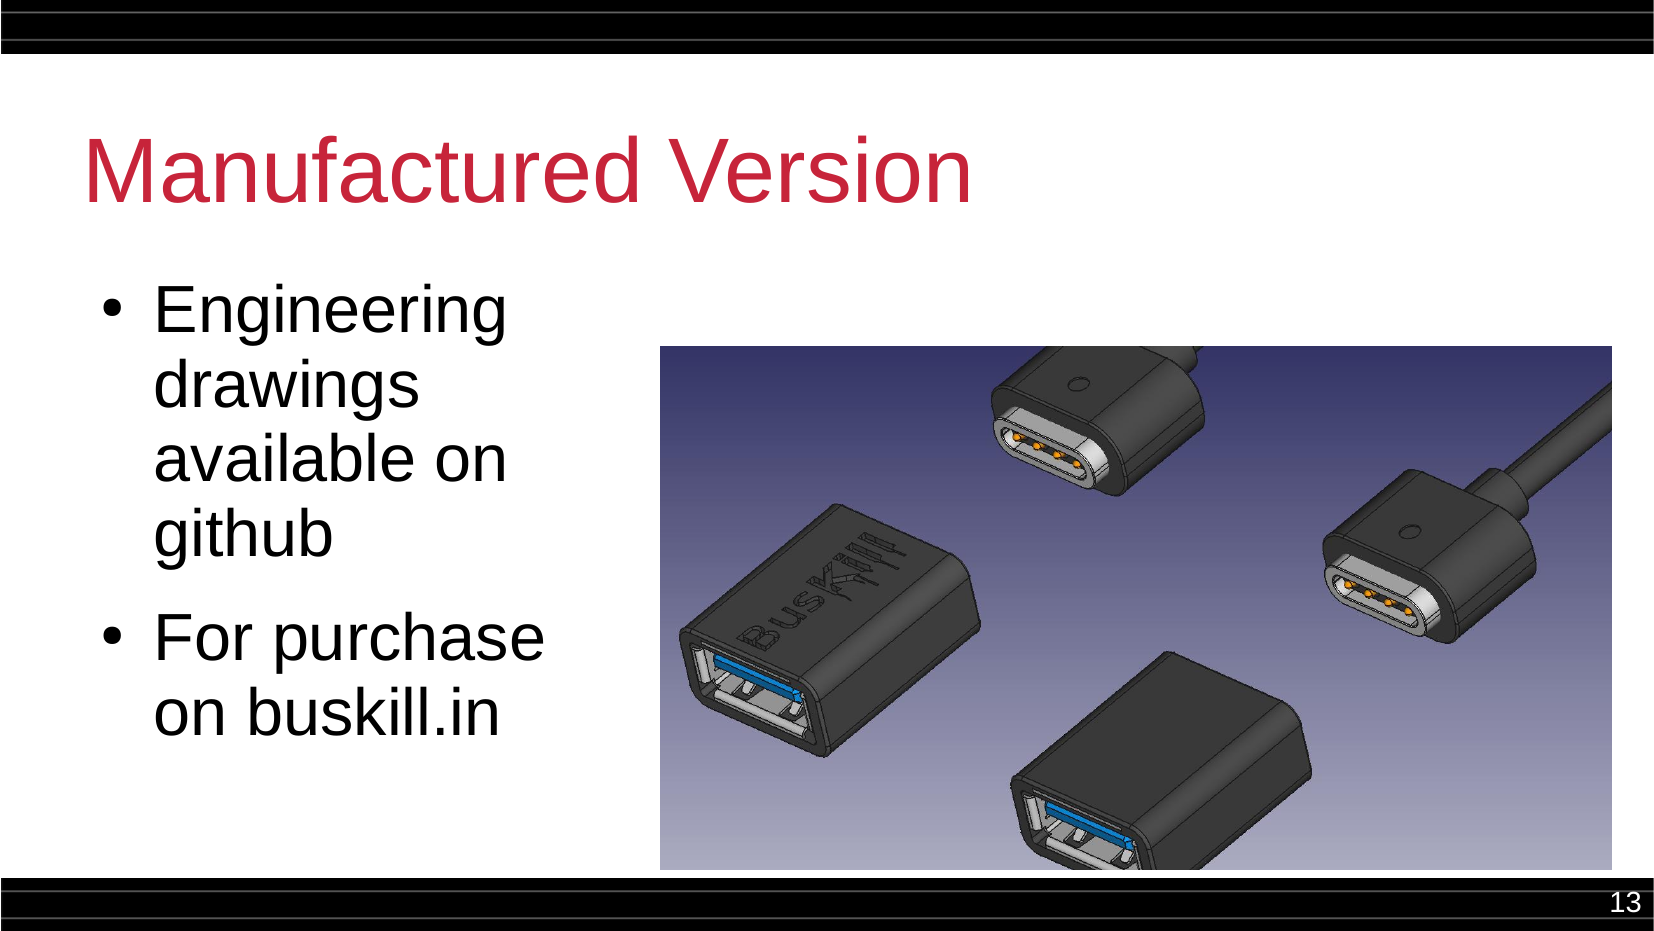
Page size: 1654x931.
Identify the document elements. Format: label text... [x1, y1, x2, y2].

picture [1, 878, 1654, 931]
picture [660, 346, 1612, 871]
title Manufactured Version [82, 92, 1571, 249]
list Engineering drawings available on github For purchase on buskill.in [82, 271, 616, 758]
picture [1, 0, 1654, 54]
